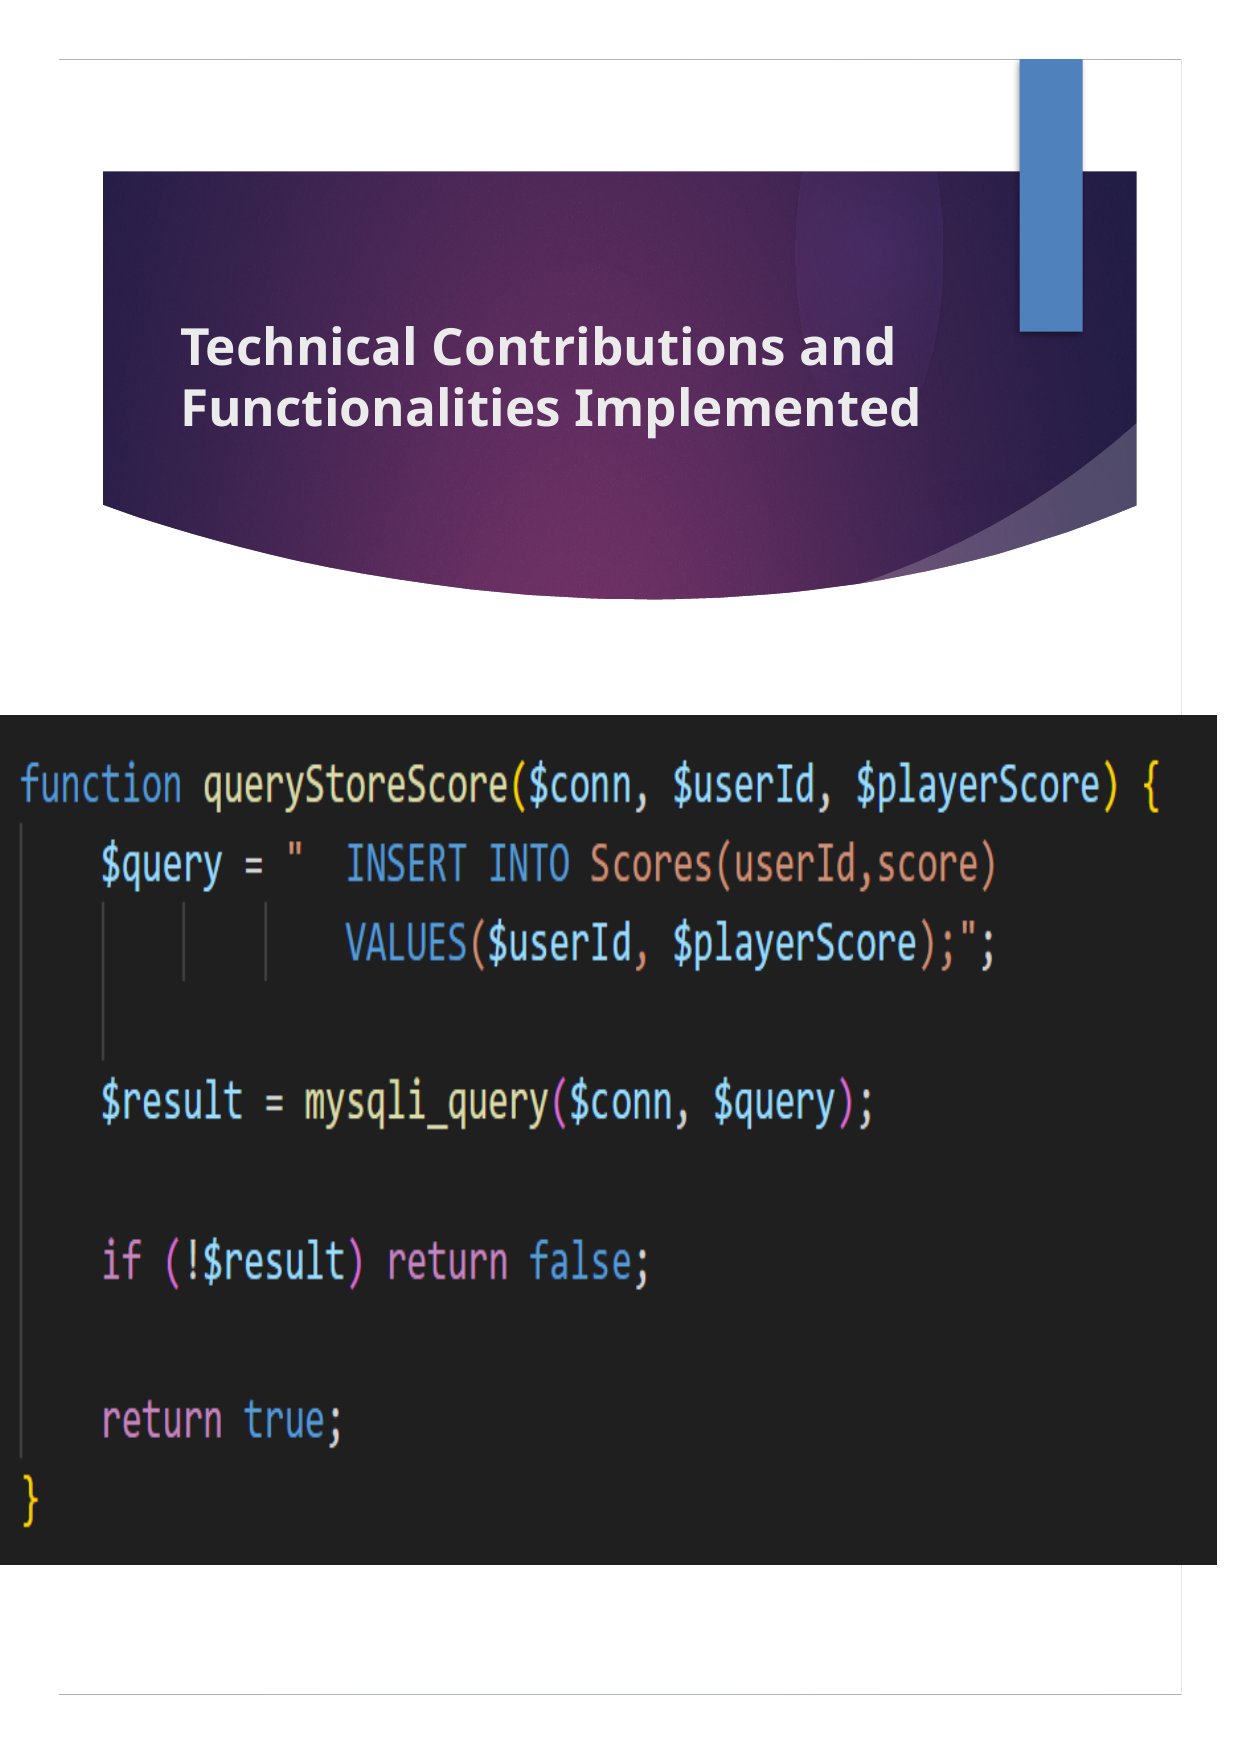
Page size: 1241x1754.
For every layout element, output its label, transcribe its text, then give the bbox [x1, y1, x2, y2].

title Technical Contributions and Functionalities Implemented [165, 291, 972, 460]
picture [0, 715, 1217, 1565]
picture [103, 172, 1136, 599]
